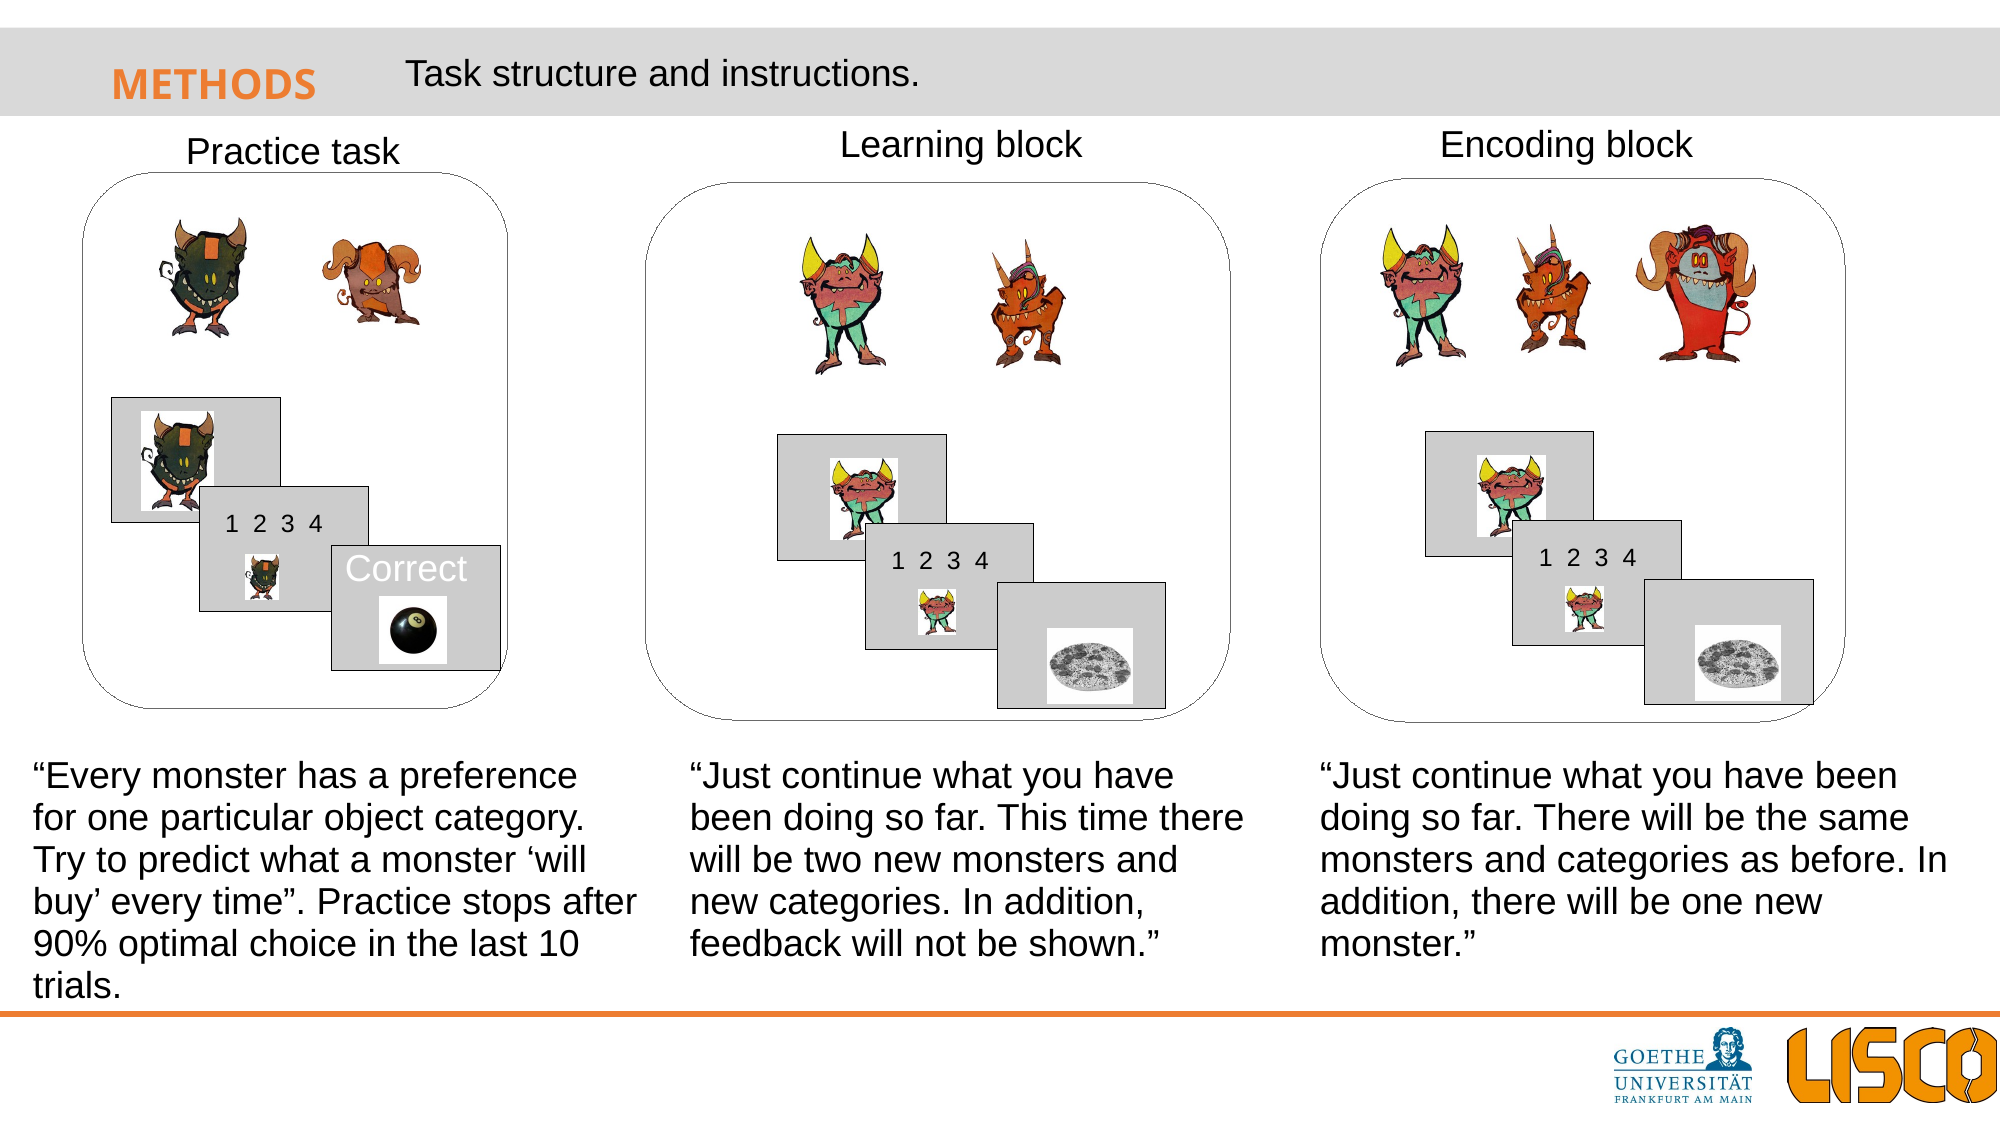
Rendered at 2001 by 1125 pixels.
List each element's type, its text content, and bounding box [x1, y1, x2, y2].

text_box Encoding block [1425, 115, 2000, 173]
picture [1565, 597, 1604, 632]
text_box 1 2 3 4 [841, 539, 1034, 600]
text_box [865, 582, 1166, 709]
text_box “Just continue what you have been doing so far. There will be the same monsters and categories as before. In addition, there will be one new monster.” [1305, 747, 1981, 972]
picture [1477, 455, 1546, 537]
text_box Practice task [150, 123, 1261, 180]
picture [830, 458, 898, 540]
picture [1380, 224, 1466, 367]
text_box [1425, 431, 1682, 557]
picture [1695, 625, 1781, 701]
text_box [0, 27, 2000, 116]
text_box [199, 563, 501, 671]
picture [1614, 1027, 1752, 1103]
text_box “Just continue what you have been doing so far. This time there will be two new monsters and new categories. In addition, feedback will not be shown.” [675, 747, 1261, 973]
text_box 1 2 3 4 [1489, 535, 1682, 597]
picture [1787, 1027, 1997, 1103]
picture [159, 217, 247, 338]
picture [1733, 1027, 1752, 1067]
text_box Learning block [825, 115, 1425, 173]
picture [1515, 224, 1591, 353]
text_box Task structure and instructions. [390, 45, 1501, 102]
text_box [1512, 579, 1814, 705]
text_box METHODS [95, 50, 354, 116]
text_box 1 2 3 4 [175, 501, 369, 563]
picture [918, 600, 956, 635]
picture [799, 233, 886, 376]
picture [141, 411, 214, 511]
text_box [777, 434, 1034, 561]
picture [245, 554, 279, 601]
picture [1047, 628, 1133, 704]
text_box Correct [330, 539, 602, 597]
picture [990, 239, 1066, 368]
picture [1635, 224, 1756, 363]
text_box “Every monster has a preference for one particular object category. Try to predict what a monster ‘will buy’ every time”. Practice stops after 90% optimal choice in the last 10 trials. [18, 747, 676, 1099]
picture [322, 239, 421, 325]
text_box [111, 397, 369, 523]
picture [379, 596, 447, 664]
